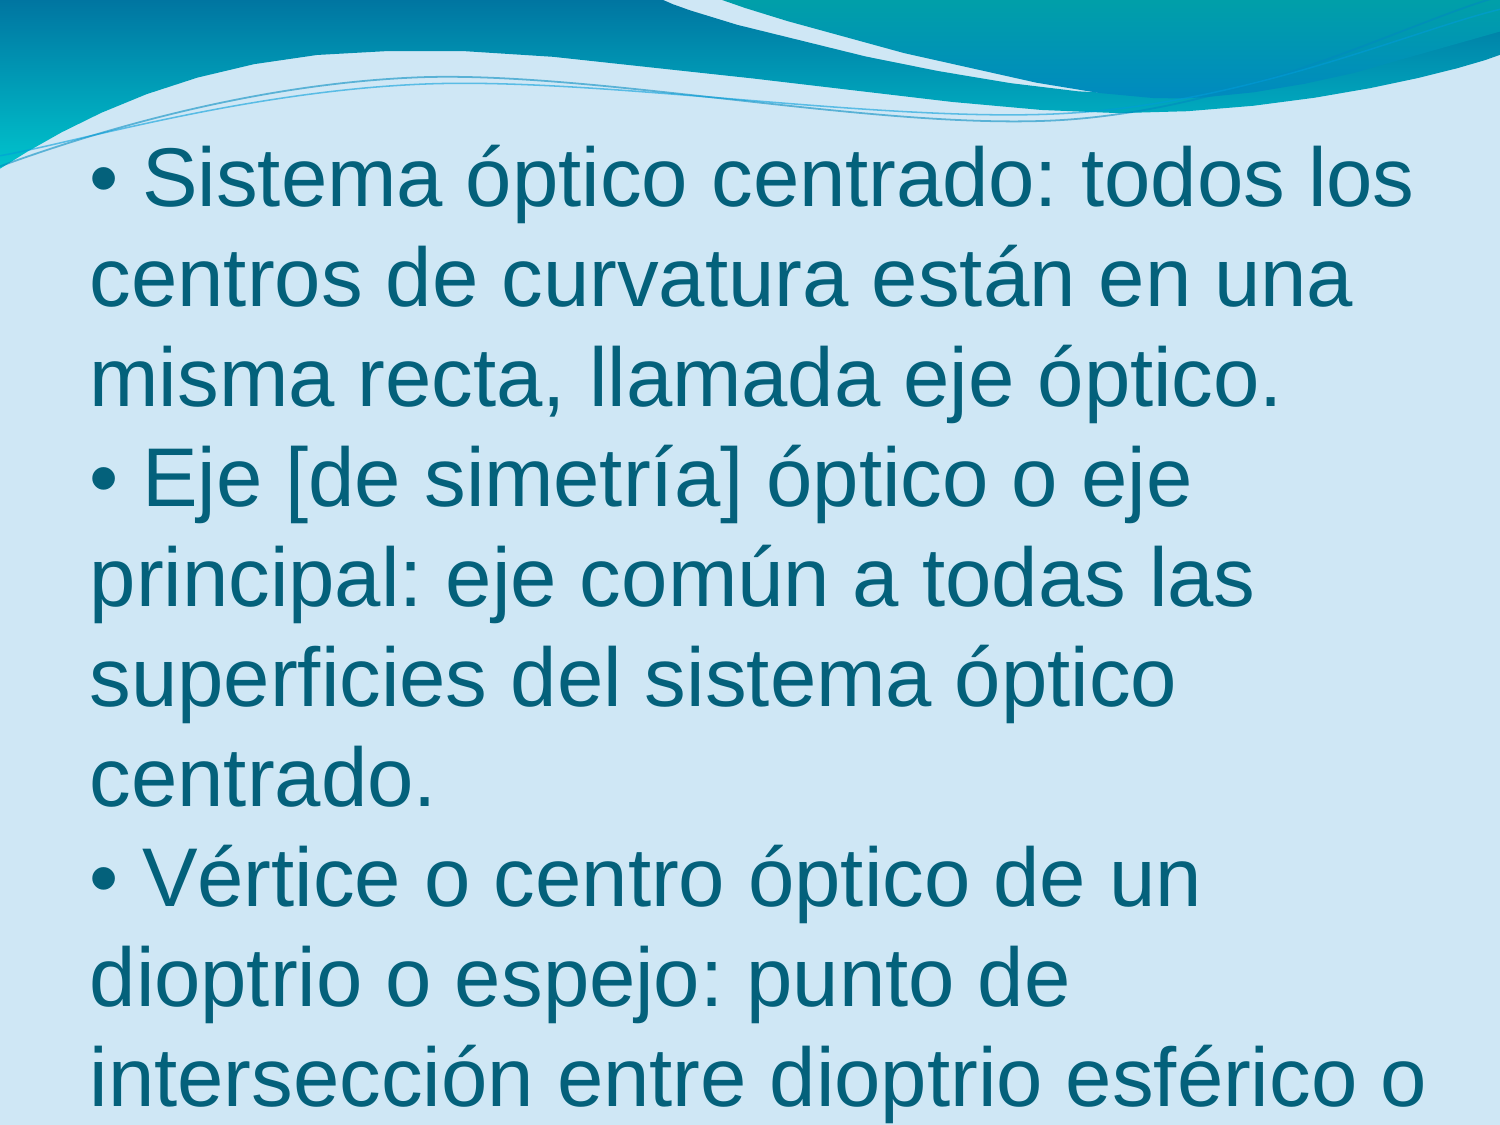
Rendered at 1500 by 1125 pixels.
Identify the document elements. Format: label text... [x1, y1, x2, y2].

title • Sistema óptico centrado: todos los centros de curvatura están en una misma recta, llamada eje óptico. • Eje [de simetría] óptico o eje principal: eje común a todas las superficies del sistema óptico centrado. • Vértice o centro óptico de un dioptrio o espejo: punto de intersección entre dioptrio esférico o espejo y eje óptico. En lentes se puede decir que es el punto tal que todo rayo que pasa por él no se desvía [75, 115, 1500, 1094]
